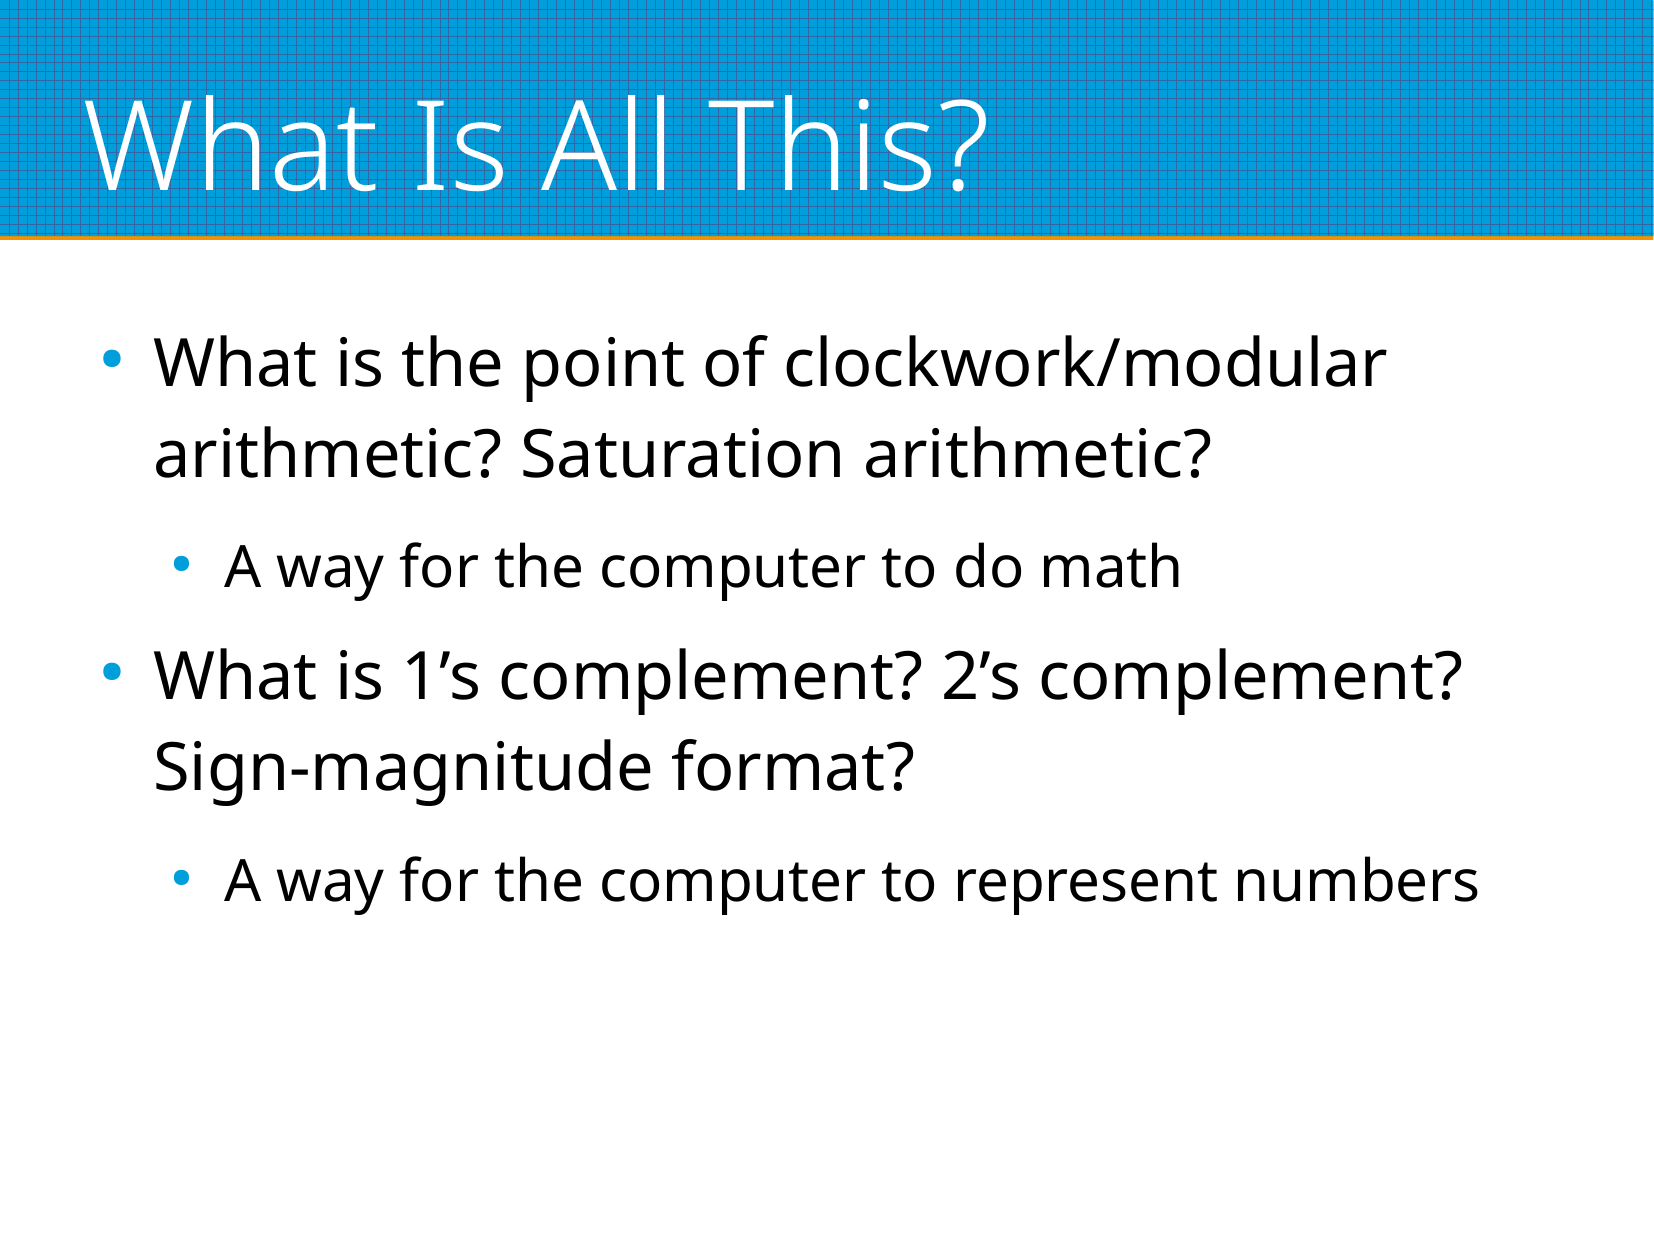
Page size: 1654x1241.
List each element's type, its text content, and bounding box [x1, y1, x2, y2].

title What Is All This? [82, 19, 1571, 227]
list What is the point of clockwork/modular arithmetic? Saturation arithmetic? A way for the computer to do math What is 1’s complement? 2’s complement? Sign-magnitude format? A way for the computer to represent numbers [82, 314, 1563, 1081]
